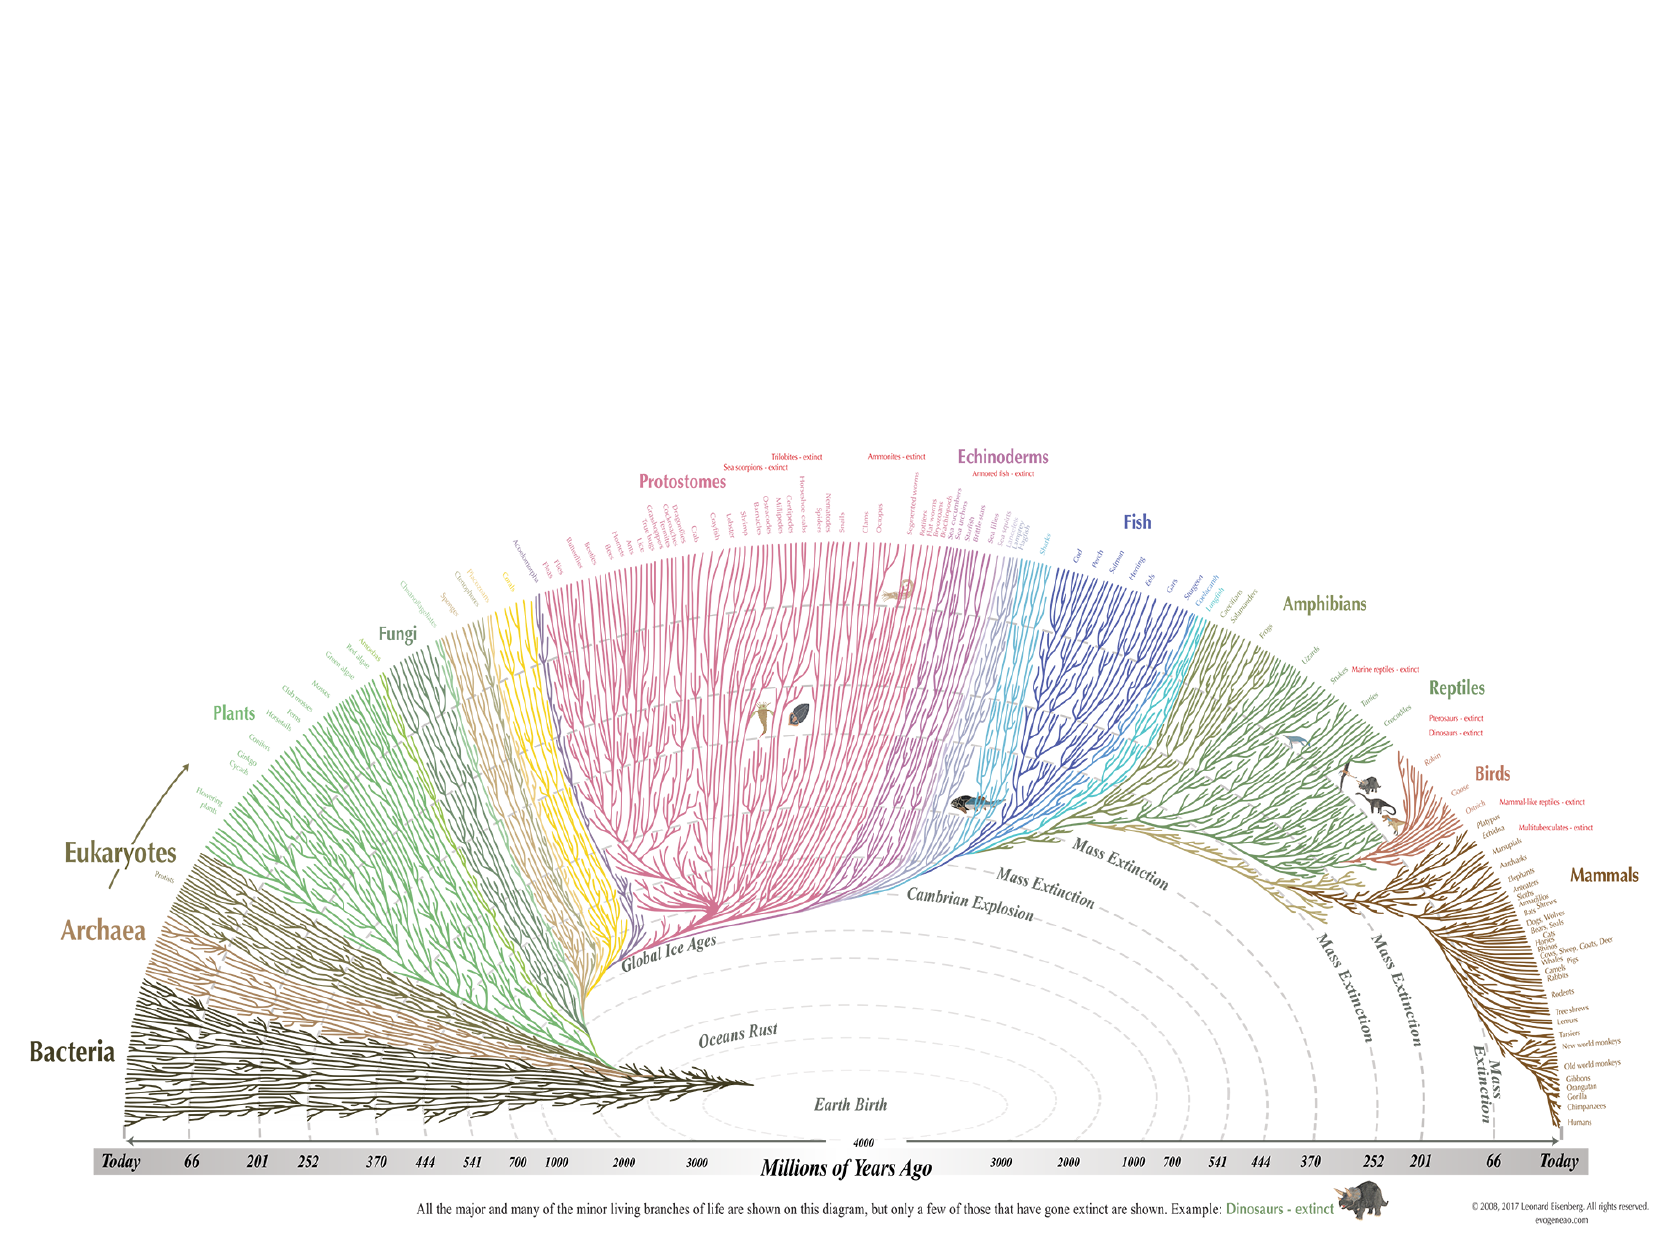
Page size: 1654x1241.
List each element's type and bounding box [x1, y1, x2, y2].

picture [0, 389, 1654, 1241]
